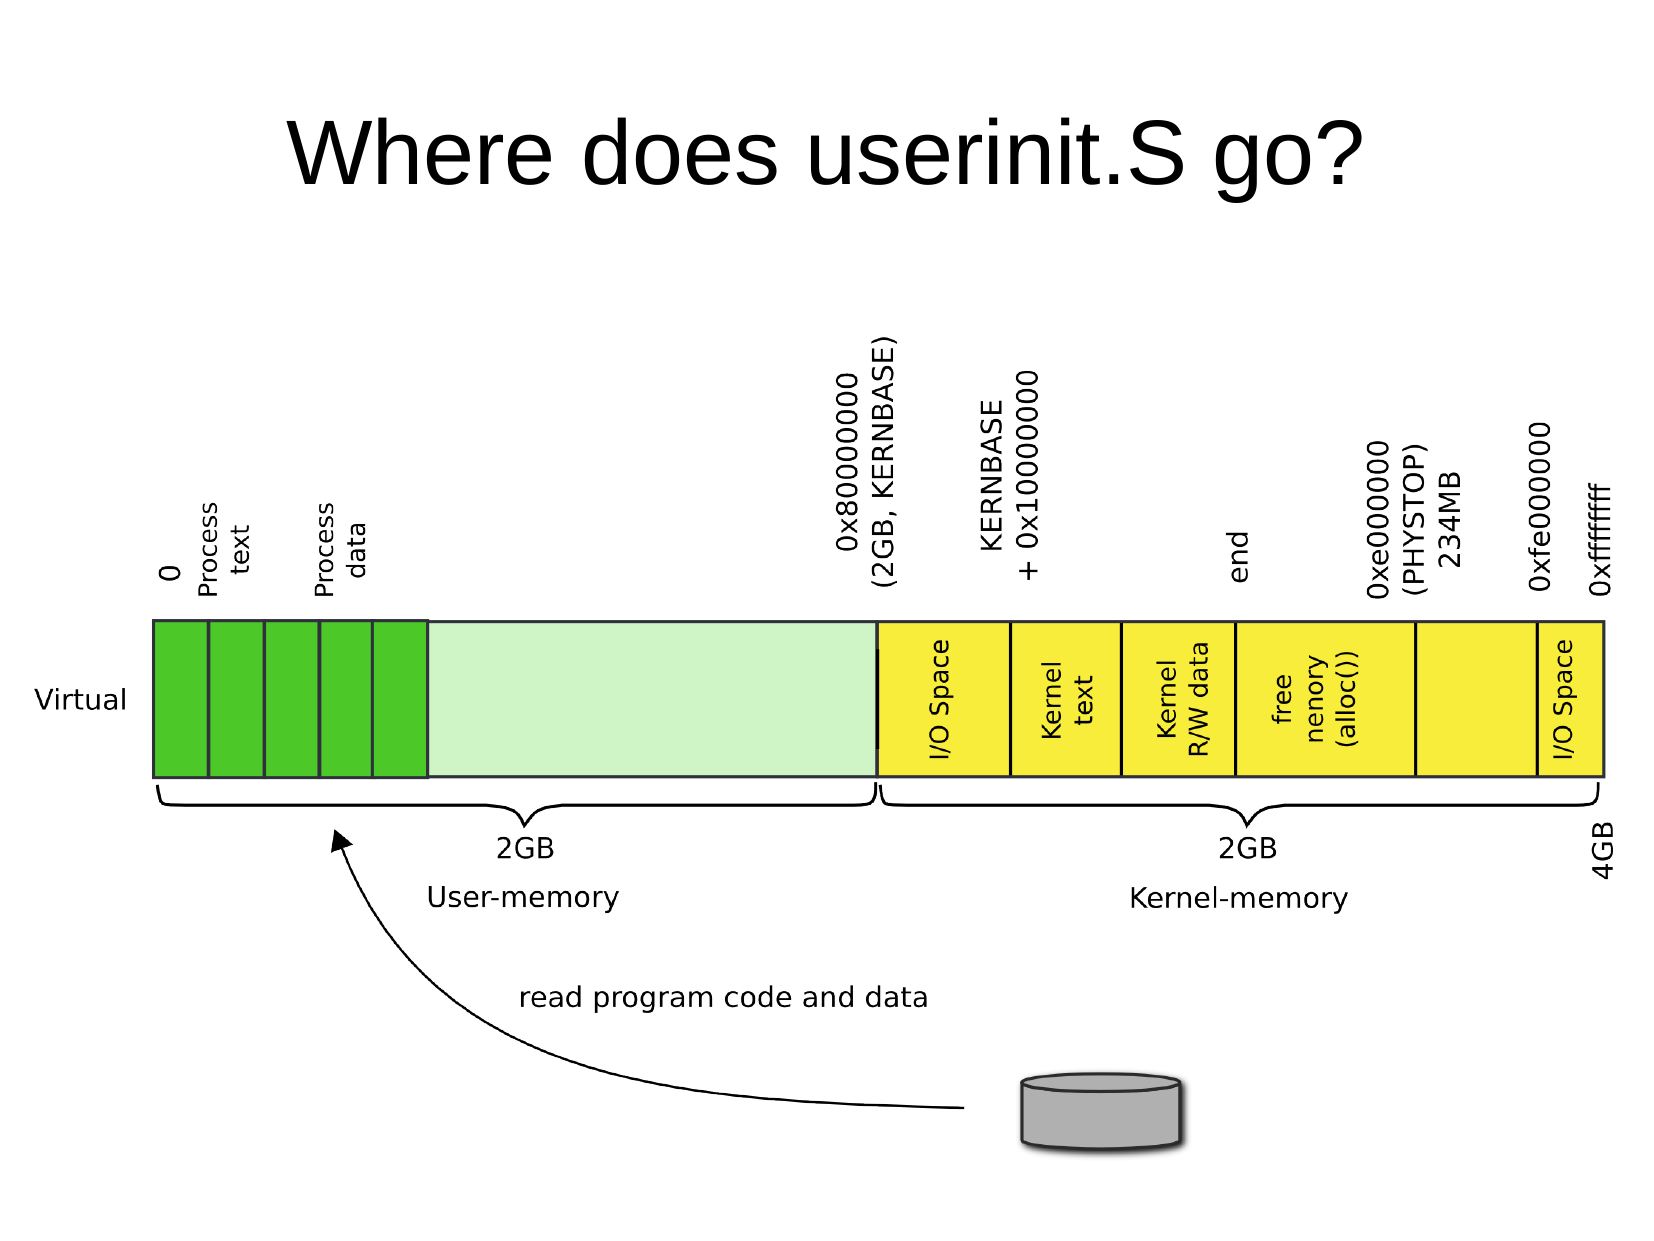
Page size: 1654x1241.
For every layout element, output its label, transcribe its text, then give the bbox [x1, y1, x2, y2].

picture [34, 337, 1613, 1163]
title Where does userinit.S go? [82, 49, 1571, 257]
